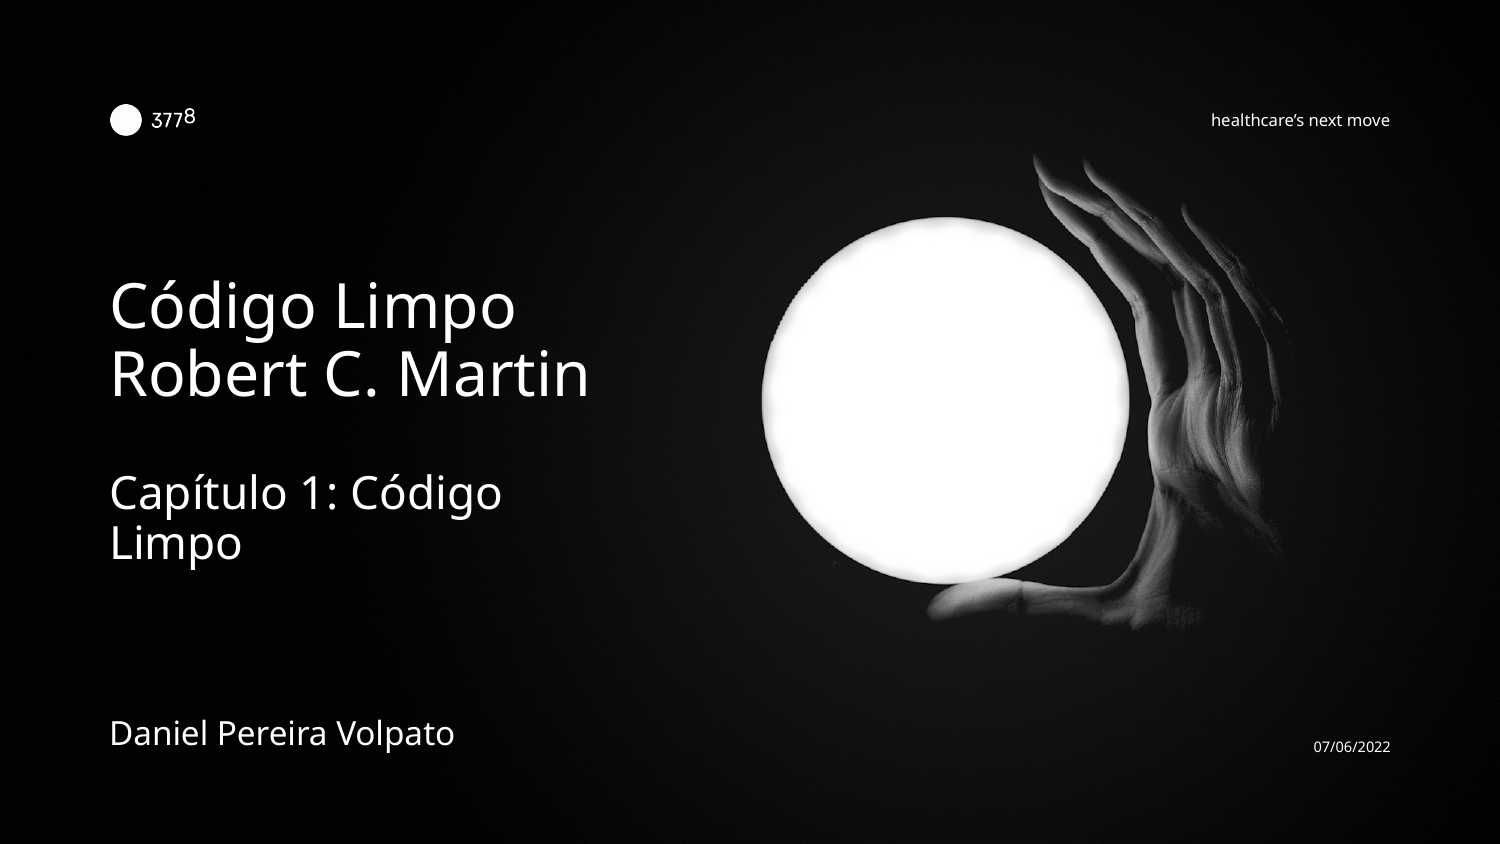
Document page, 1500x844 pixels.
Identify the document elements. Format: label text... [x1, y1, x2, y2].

picture [0, 0, 1500, 844]
text_box 07/06/2022 [1218, 735, 1394, 759]
text_box Daniel Pereira Volpato [109, 671, 532, 753]
text_box Código Limpo Robert C. Martin Capítulo 1: Código Limpo [109, 261, 624, 583]
